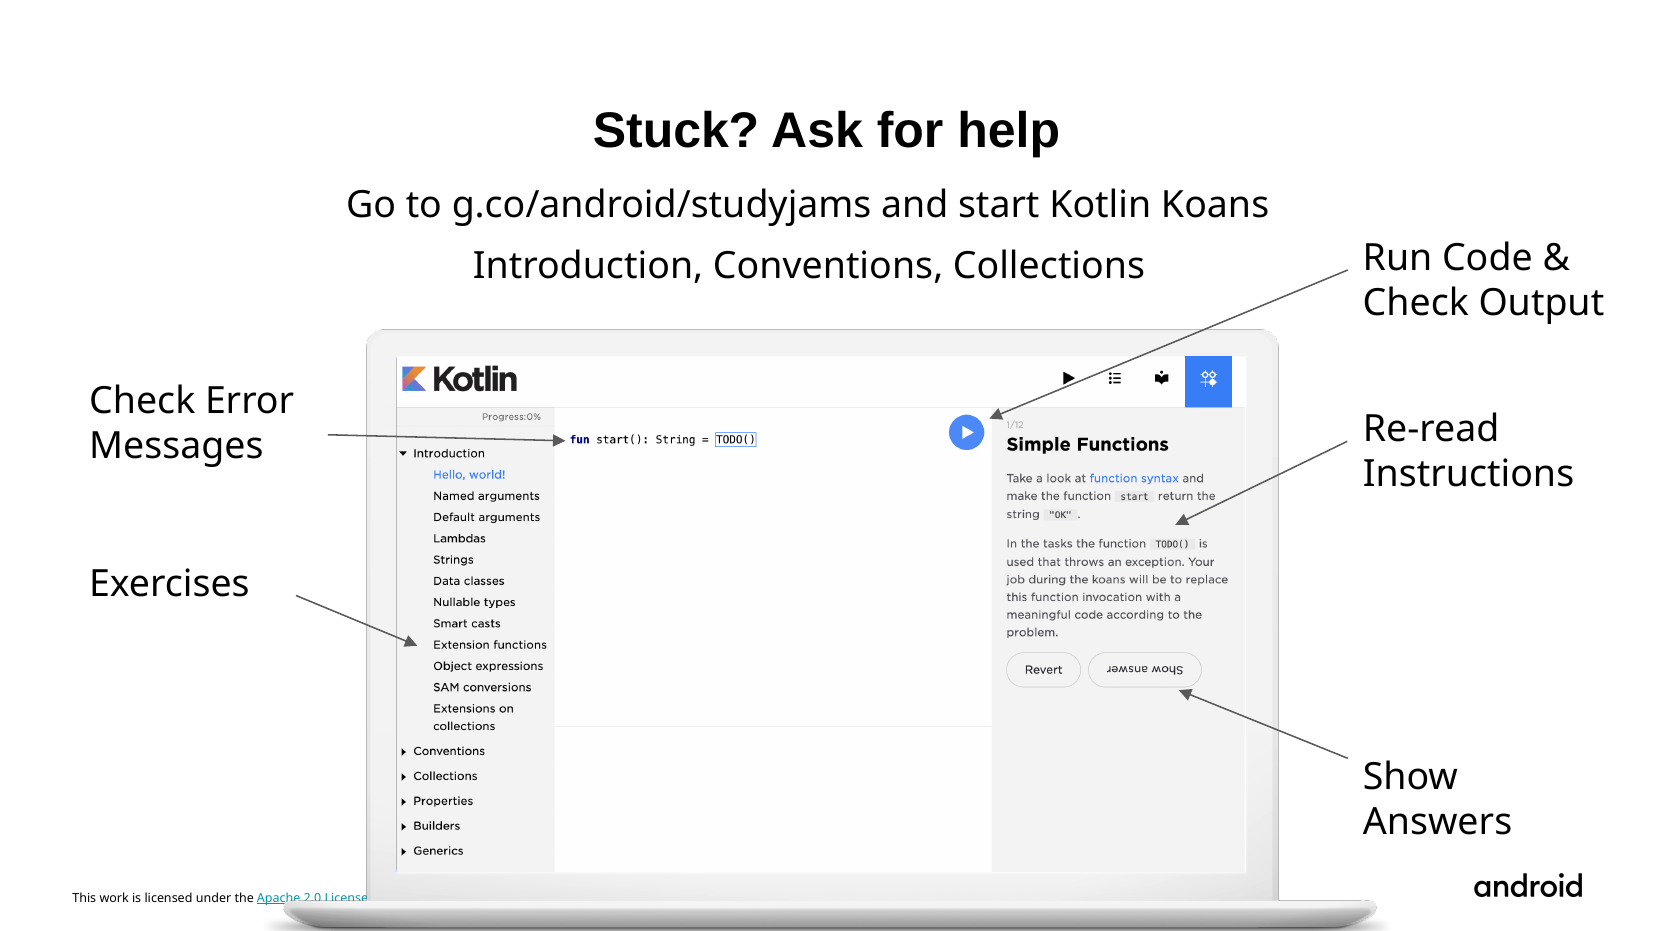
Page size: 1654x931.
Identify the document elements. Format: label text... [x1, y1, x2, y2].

text_box Introduction, Conventions, Collections [448, 227, 1207, 287]
text_box Run Code & Check Output [1347, 217, 1643, 323]
text_box Exercises [74, 543, 296, 648]
text_box Show Answers [1347, 737, 1570, 842]
text_box Check Error Messages [74, 361, 459, 466]
picture [1485, 872, 1536, 897]
picture [189, 258, 1465, 931]
text_box Go to g.co/android/studyjams and start Kotlin Koans [331, 165, 1344, 227]
title Stuck? Ask for help [440, 82, 1214, 165]
text_box Re-read Instructions [1347, 389, 1617, 494]
